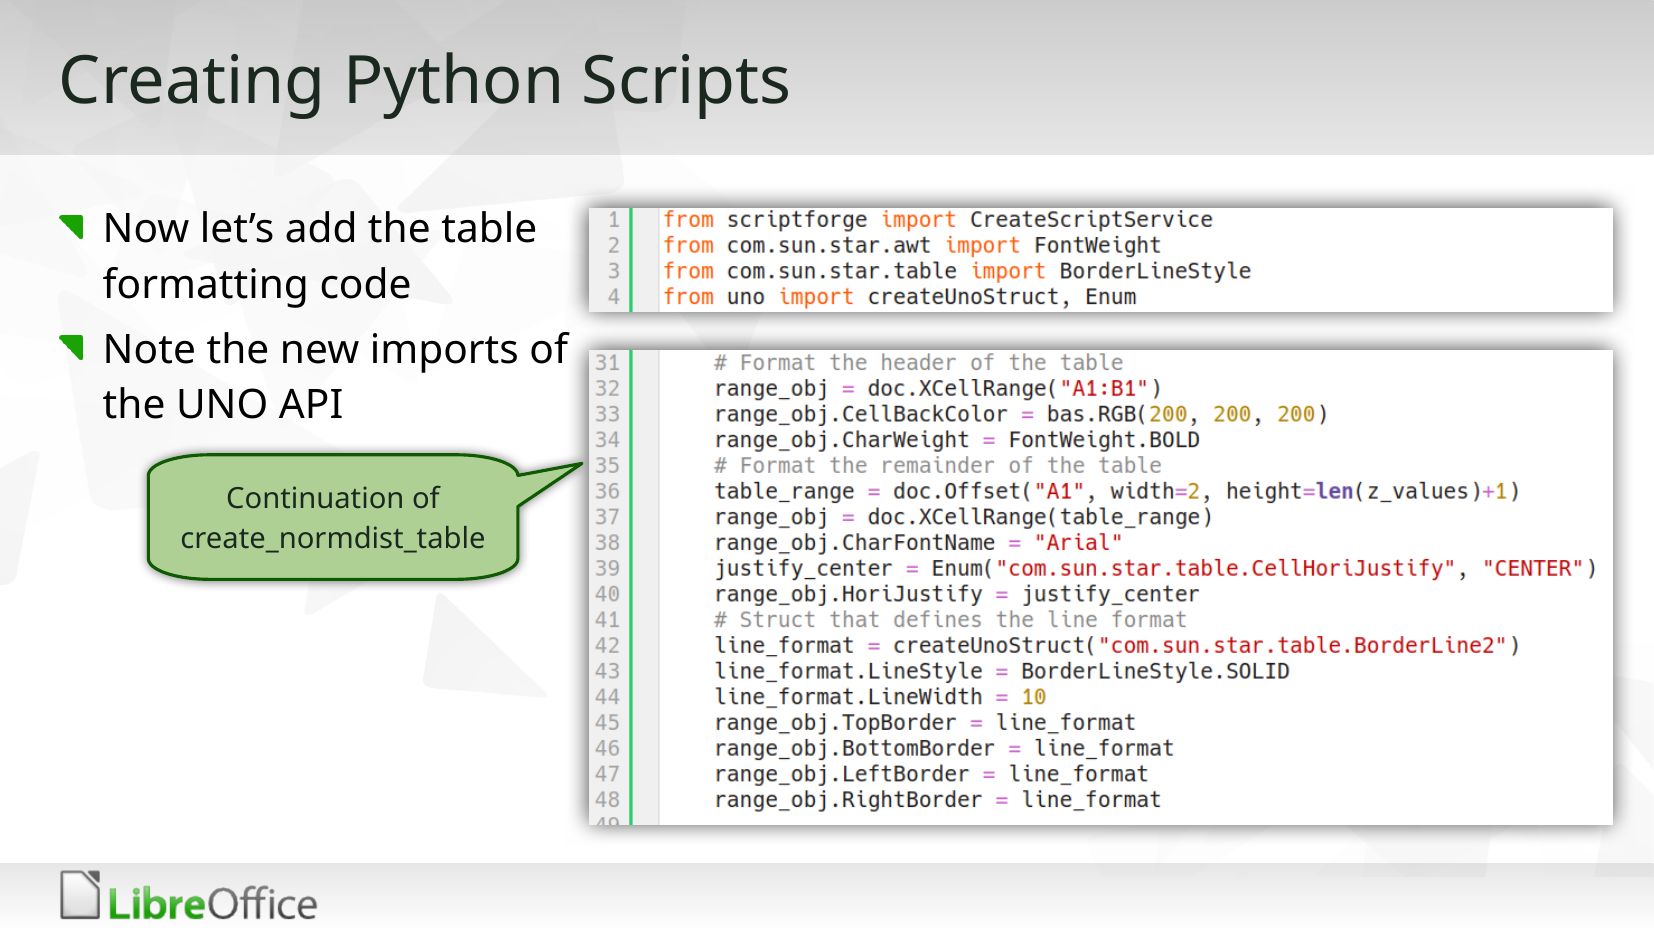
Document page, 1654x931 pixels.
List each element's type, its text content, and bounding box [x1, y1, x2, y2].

text_box Continuation of create_normdist_table [148, 454, 582, 580]
picture [41, 851, 337, 931]
picture [0, 0, 1654, 877]
list Now let’s add the table formatting code Note the new imports of the UNO API [59, 199, 590, 739]
title Creating Python Scripts [59, 22, 1595, 133]
